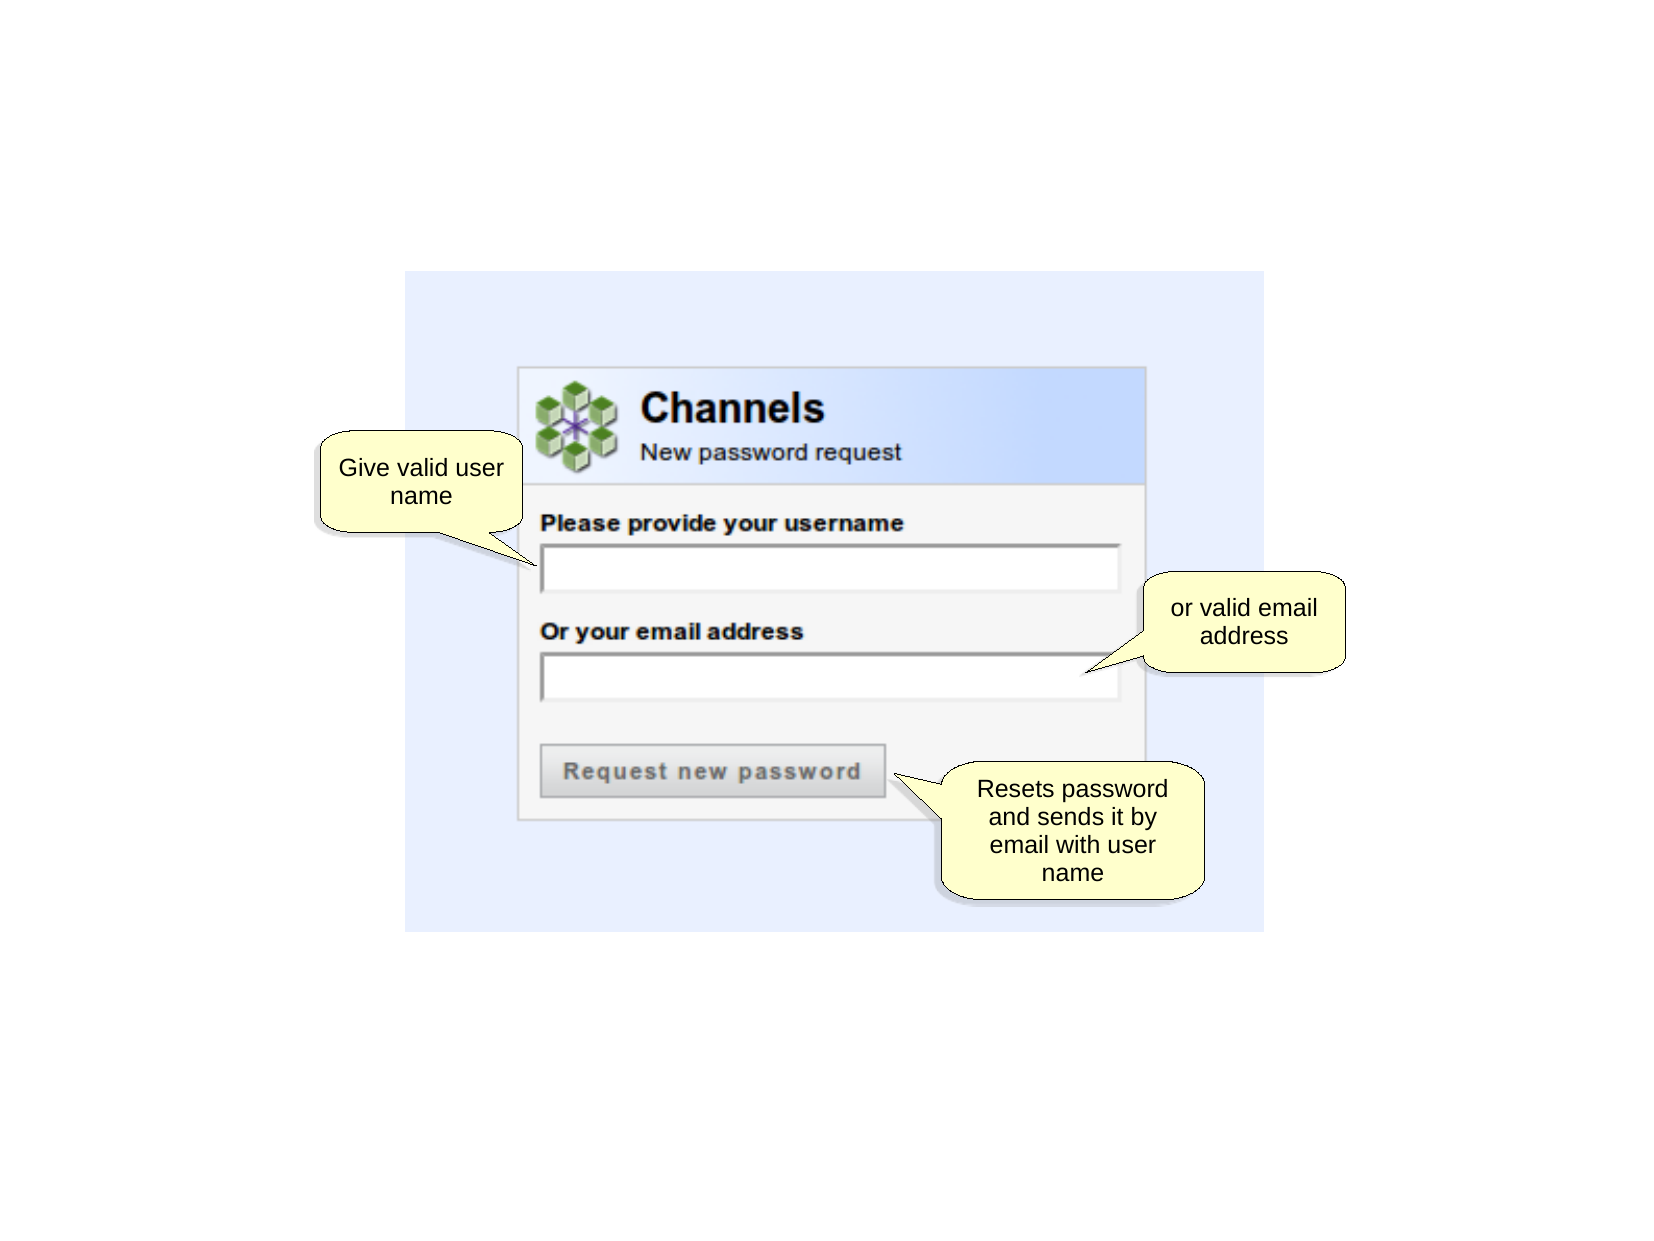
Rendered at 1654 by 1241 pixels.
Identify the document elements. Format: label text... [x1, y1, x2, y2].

text_box or valid email address [1085, 571, 1346, 673]
text_box Give valid user name [320, 430, 537, 566]
text_box Resets password and sends it by email with user name [894, 761, 1205, 900]
picture [405, 271, 1264, 932]
